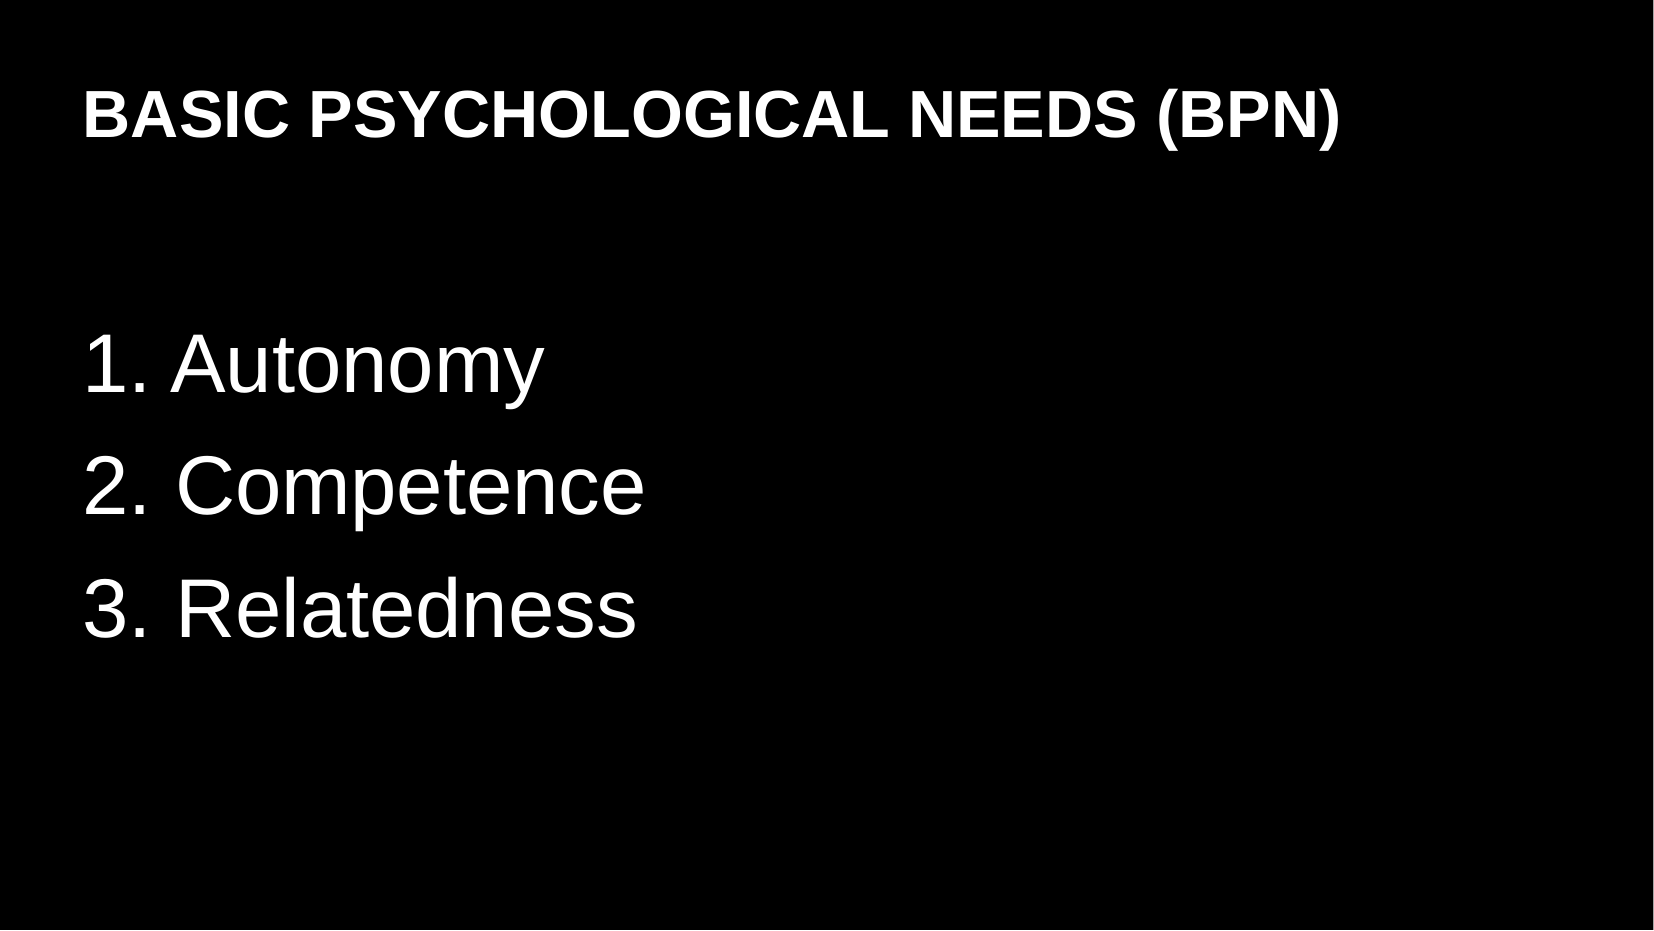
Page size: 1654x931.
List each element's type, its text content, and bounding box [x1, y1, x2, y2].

title BASIC PSYCHOLOGICAL NEEDS (BPN) [82, 37, 1571, 193]
list 1. Autonomy 2. Competence 3. Relatedness [82, 316, 1571, 857]
